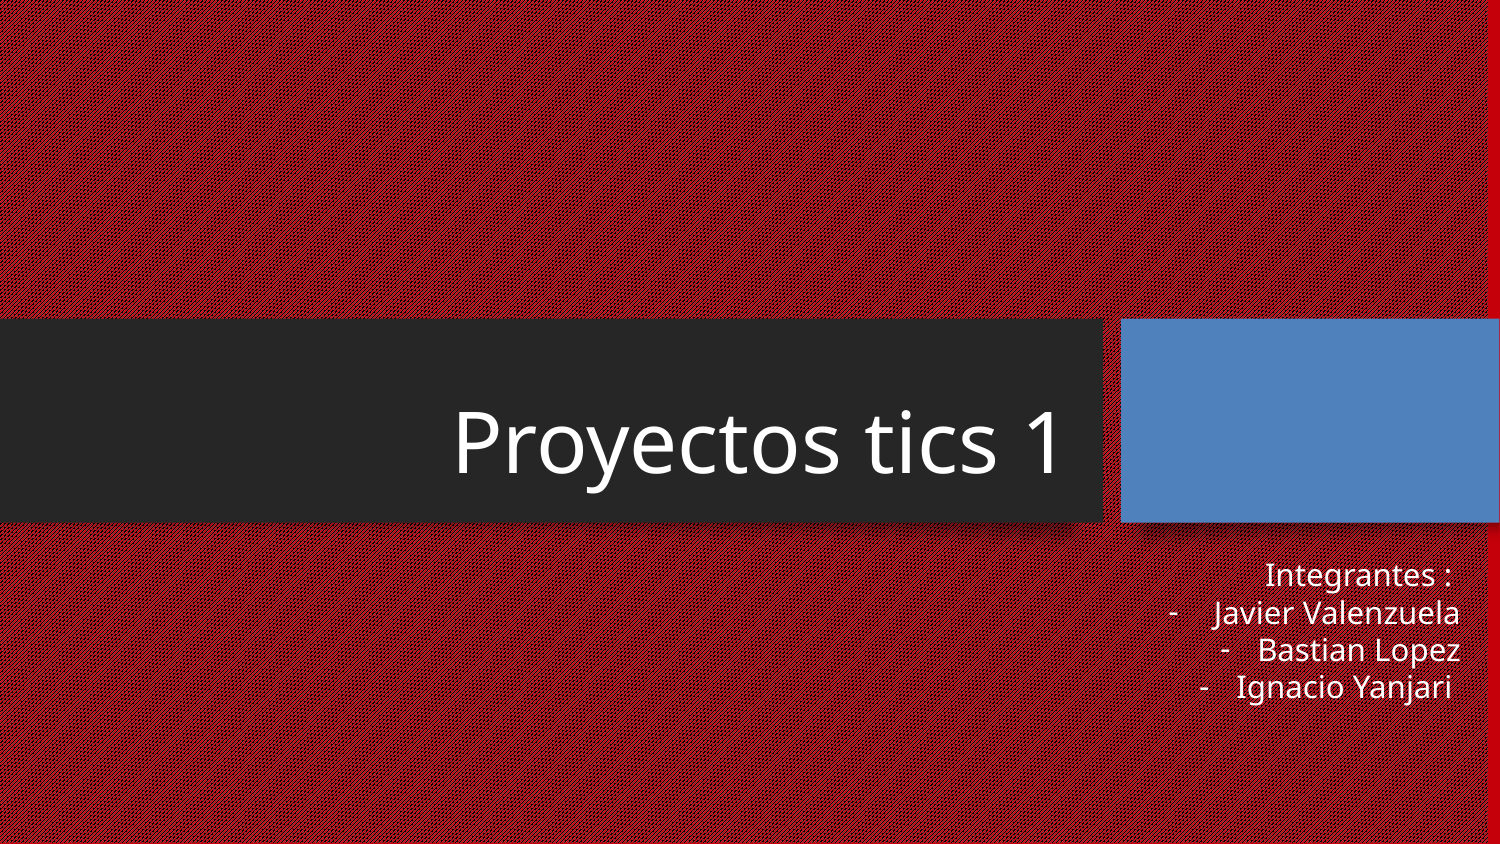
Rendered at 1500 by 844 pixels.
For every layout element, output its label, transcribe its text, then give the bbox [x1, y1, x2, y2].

picture [0, 0, 1500, 843]
text_box Proyectos tics 1 [83, 336, 1086, 506]
text_box Integrantes : Javier Valenzuela Bastian Lopez Ignacio Yanjari [83, 540, 1476, 844]
